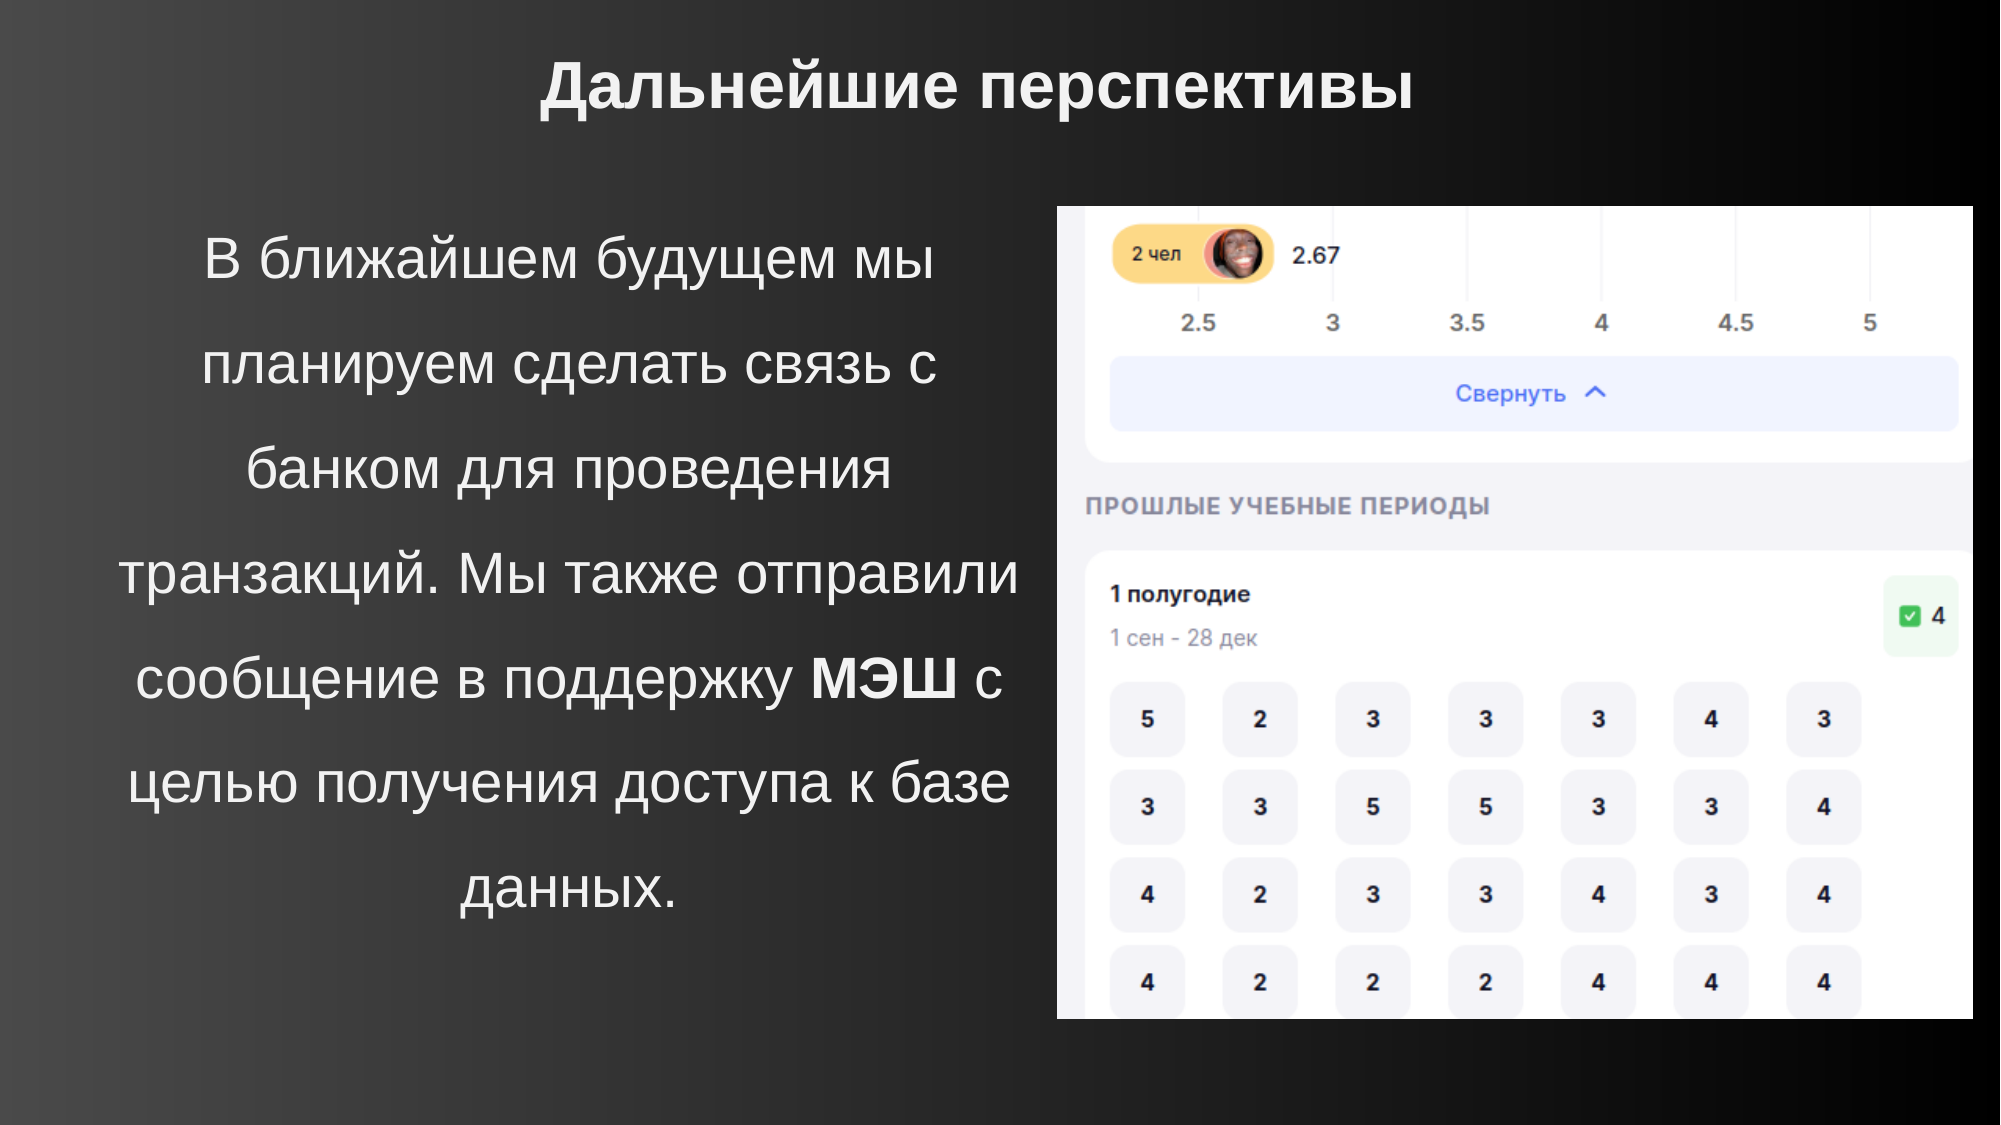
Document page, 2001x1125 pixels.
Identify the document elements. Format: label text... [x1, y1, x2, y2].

text_box В ближайшем будущем мы планируем сделать связь с банком для проведения транзакций. Мы также отправили сообщение в поддержку МЭШ с целью получения доступа к базе данных. [82, 177, 1058, 927]
text_box Дальнейшие перспективы [136, 34, 1820, 130]
picture [1057, 206, 1973, 1019]
